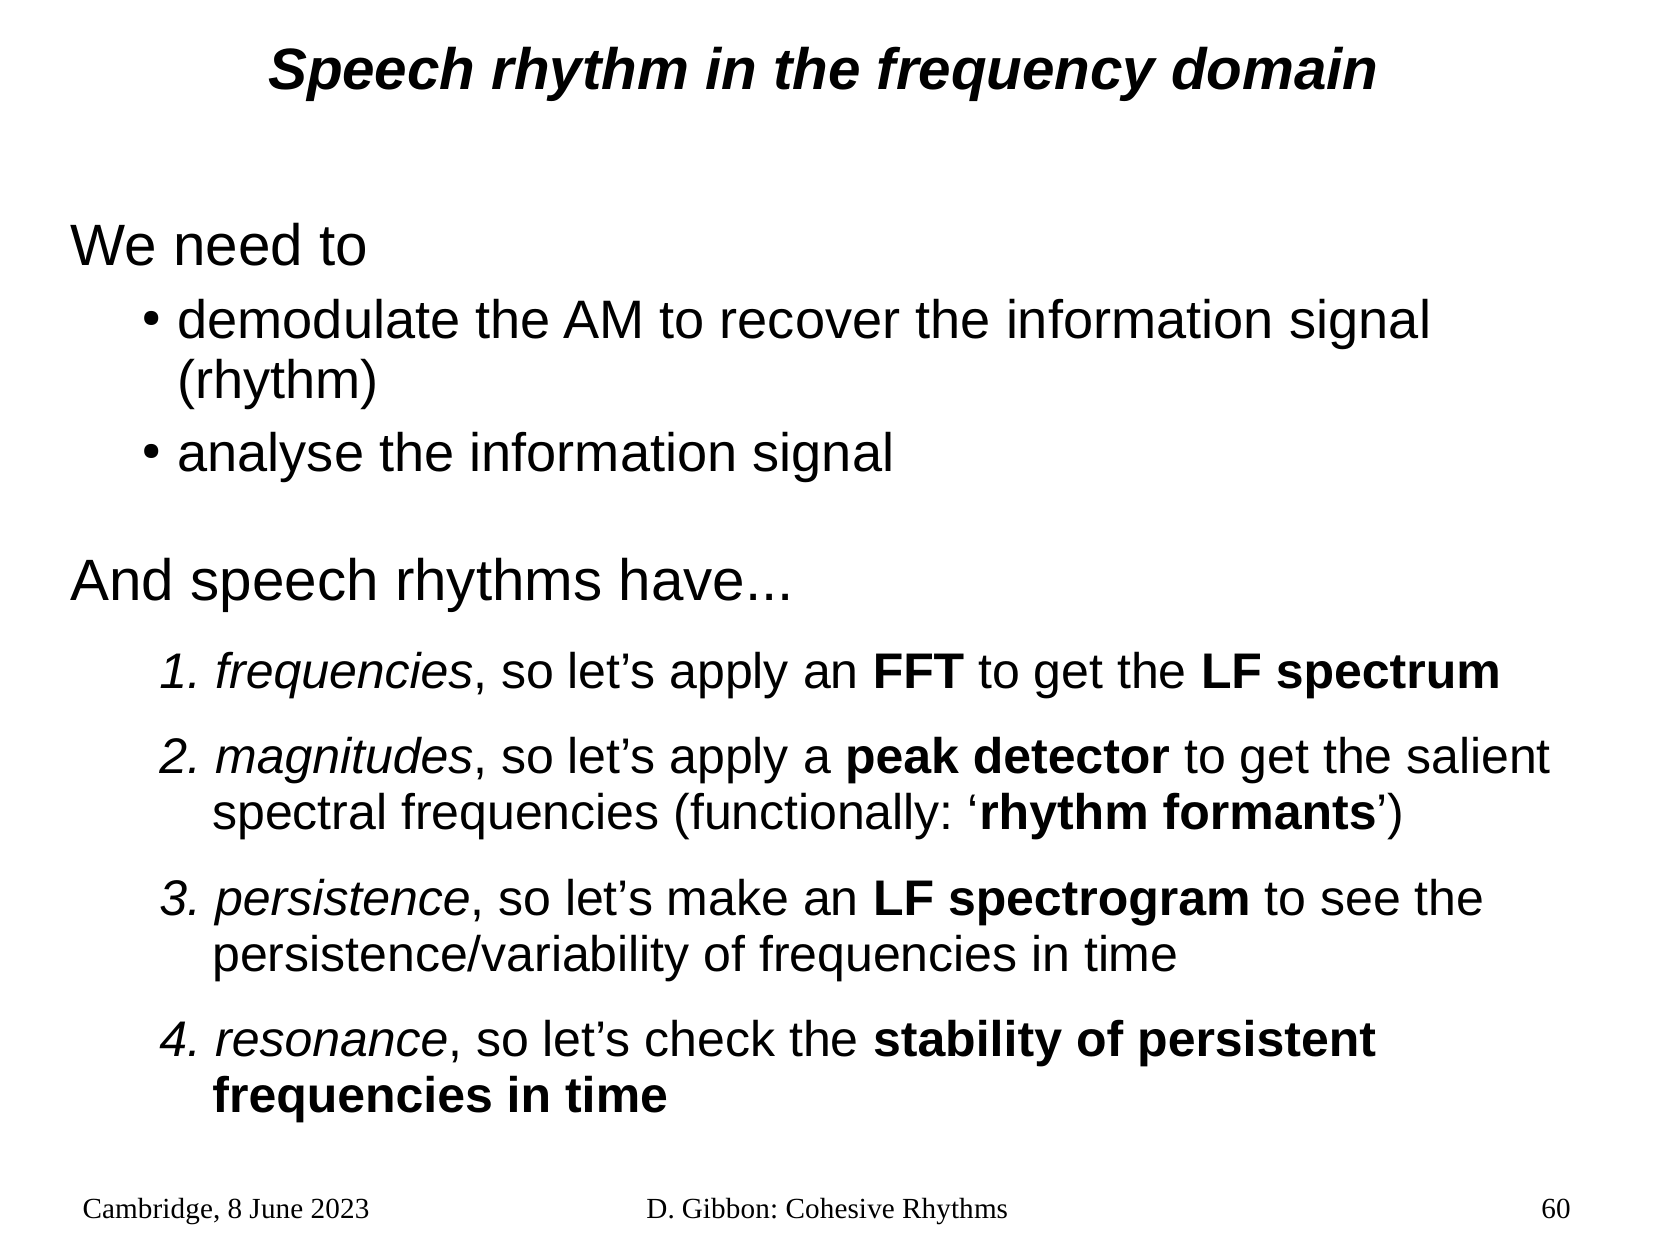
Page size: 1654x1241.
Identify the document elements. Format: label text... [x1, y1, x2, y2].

list We need to demodulate the AM to recover the information signal (rhythm) analyse the information signal And speech rhythms have... frequencies, so let’s apply an FFT to get the LF spectrum magnitudes, so let’s apply a peak detector to get the salient spectral frequencies (functionally: ‘rhythm formants’) persistence, so let’s make an LF spectrogram to see the persistence/variability of frequencies in time resonance, so let’s check the stability of persistent frequencies in time [70, 147, 1625, 1176]
title Speech rhythm in the frequency domain [11, 19, 1636, 119]
